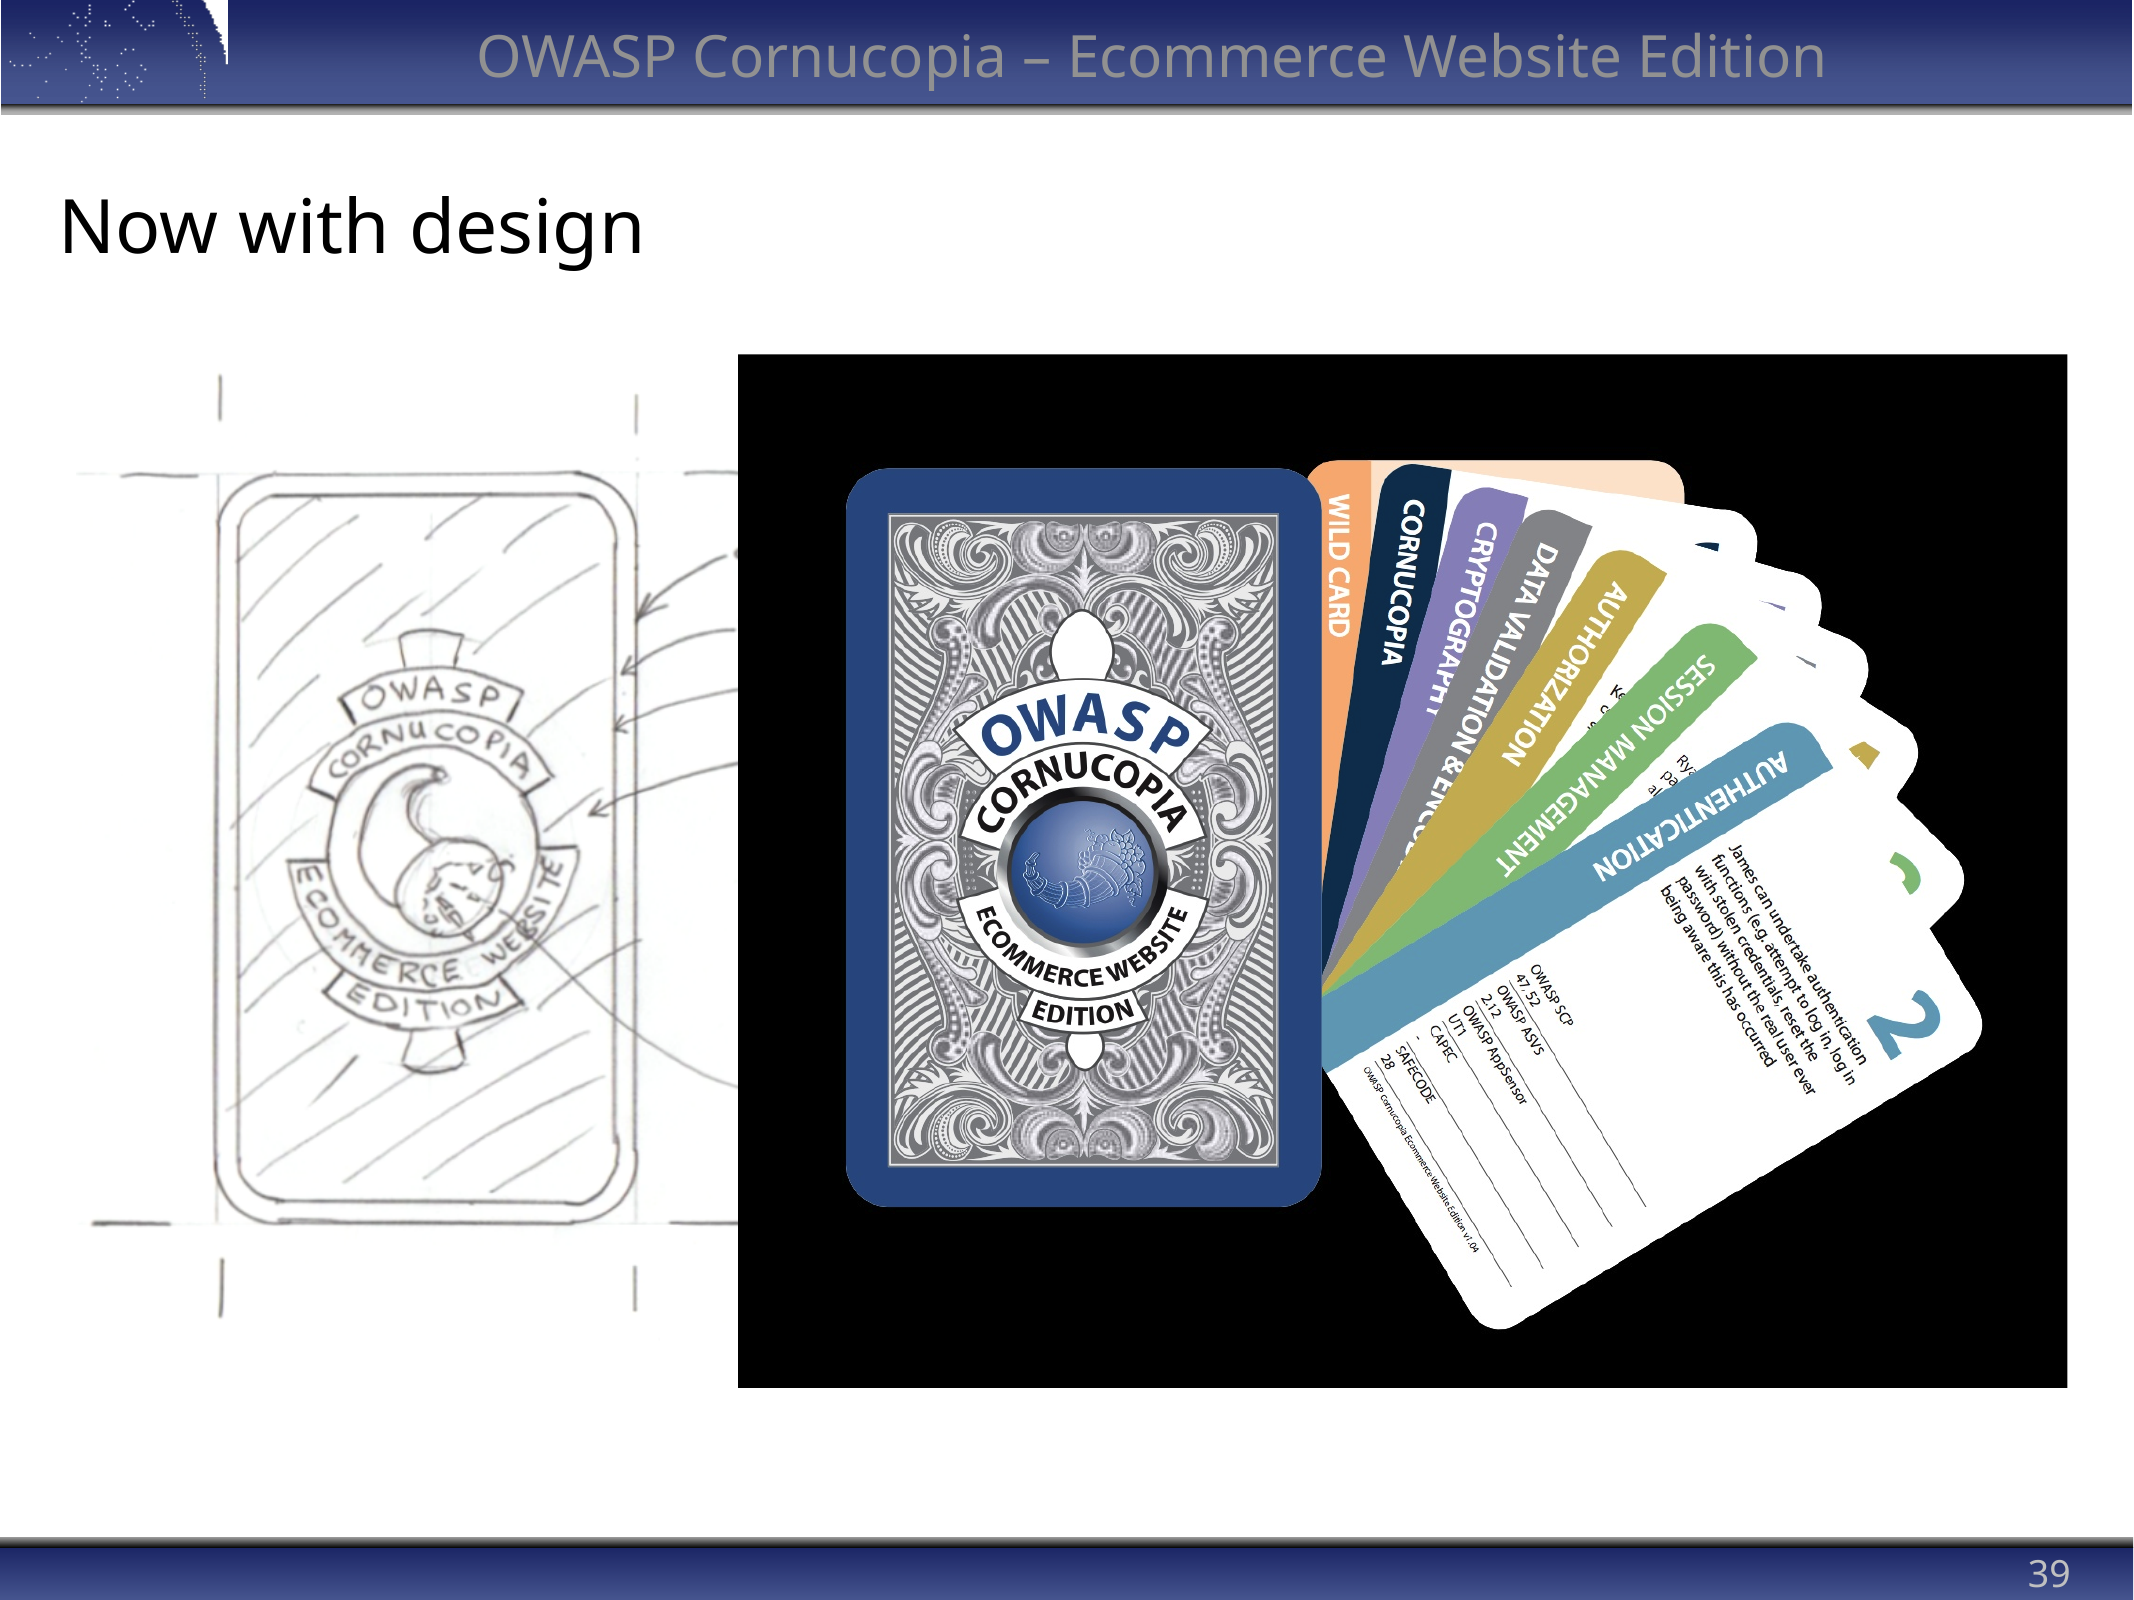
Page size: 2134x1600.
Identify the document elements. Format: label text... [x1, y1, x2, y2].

picture [841, 447, 1991, 1347]
list ? [738, 354, 2068, 1388]
title Now with design [58, 124, 2126, 325]
picture [76, 360, 738, 1346]
